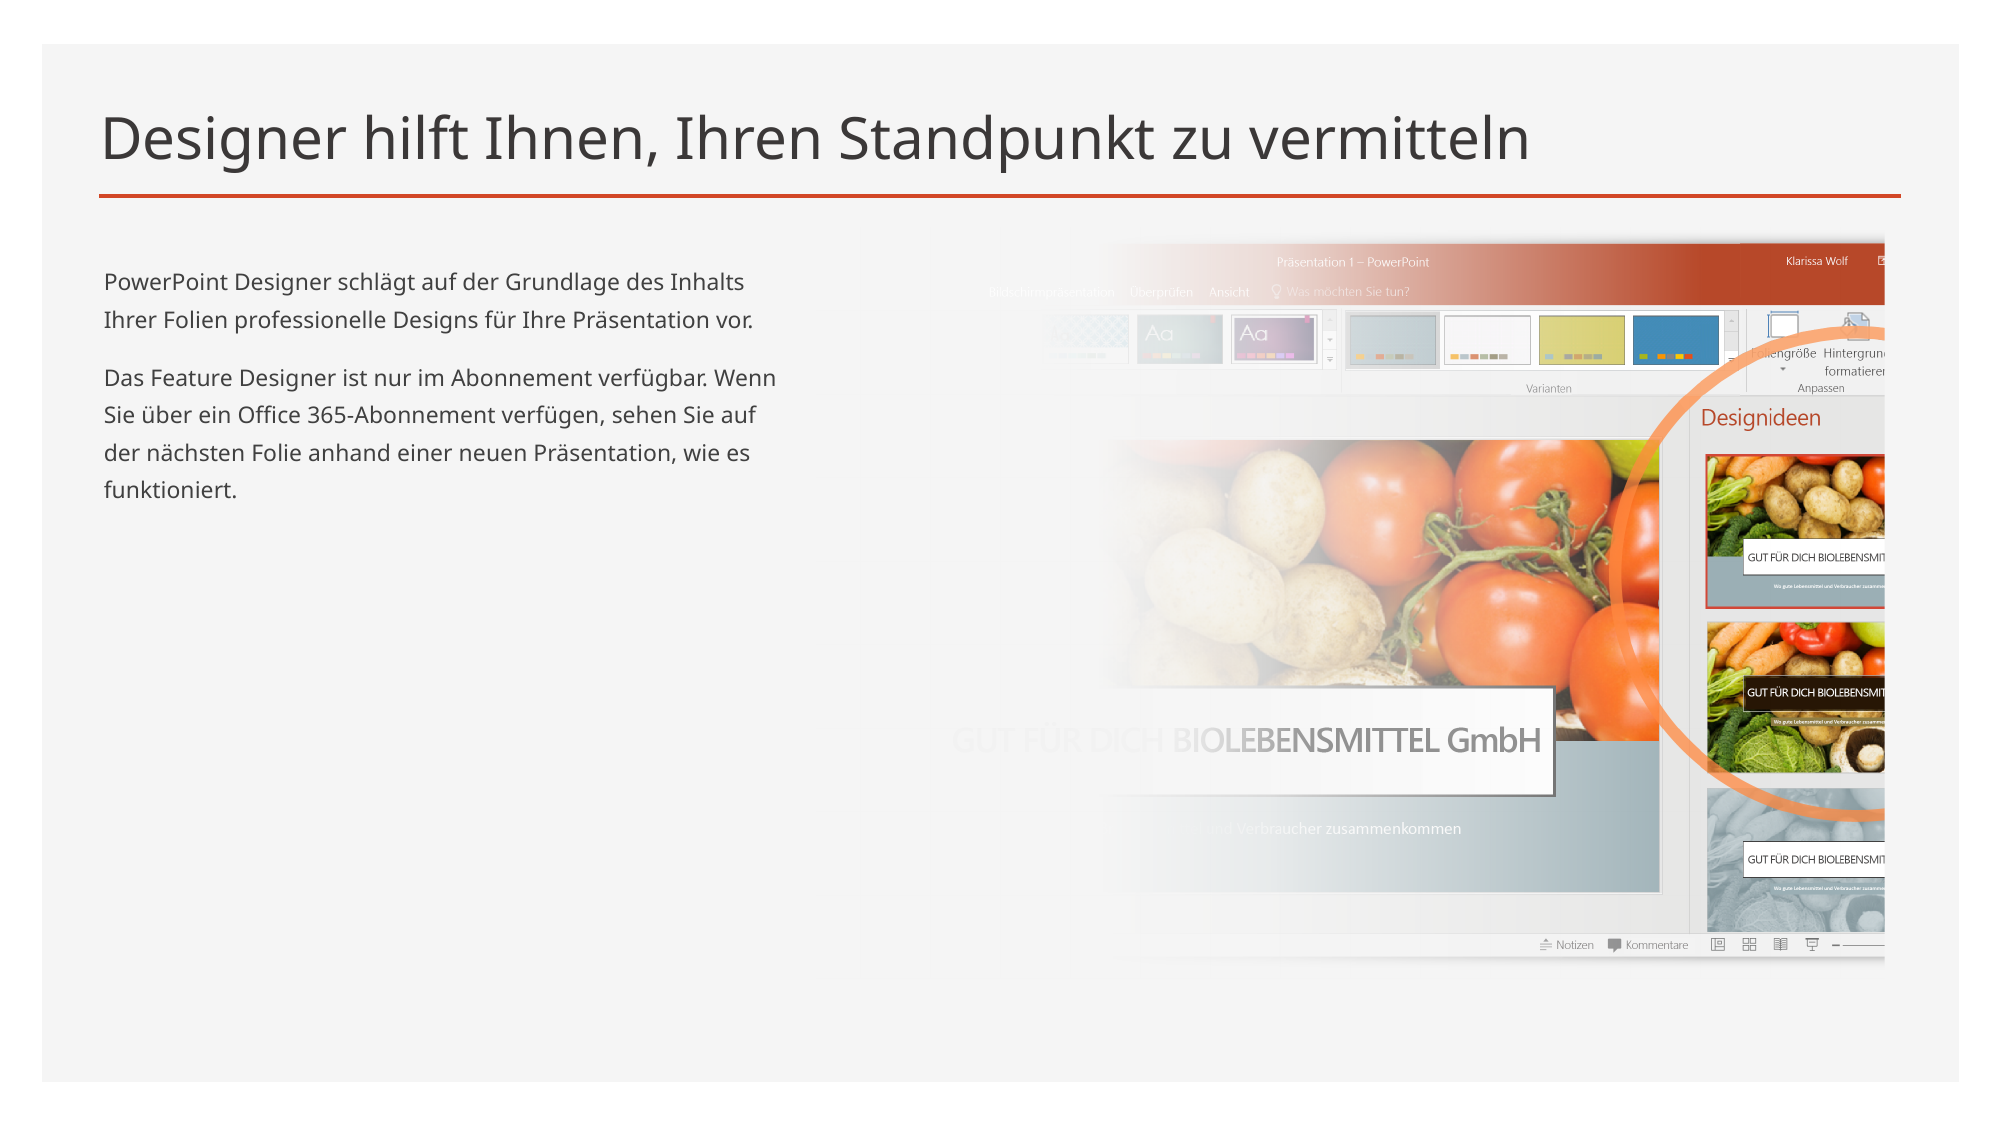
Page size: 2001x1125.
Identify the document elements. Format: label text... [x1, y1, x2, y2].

title Designer hilft Ihnen, Ihren Standpunkt zu vermitteln [85, 73, 1559, 179]
picture [816, 227, 1885, 979]
text_box PowerPoint Designer schlägt auf der Grundlage des Inhalts Ihrer Folien professionelle Designs für Ihre Präsentation vor. Das Feature Designer ist nur im Abonnement verfügbar. Wenn Sie über ein Office 365-Abonnement verfügen, sehen Sie auf der nächsten Folie anhand einer neuen Präsentation, wie es funktioniert. [88, 250, 798, 886]
